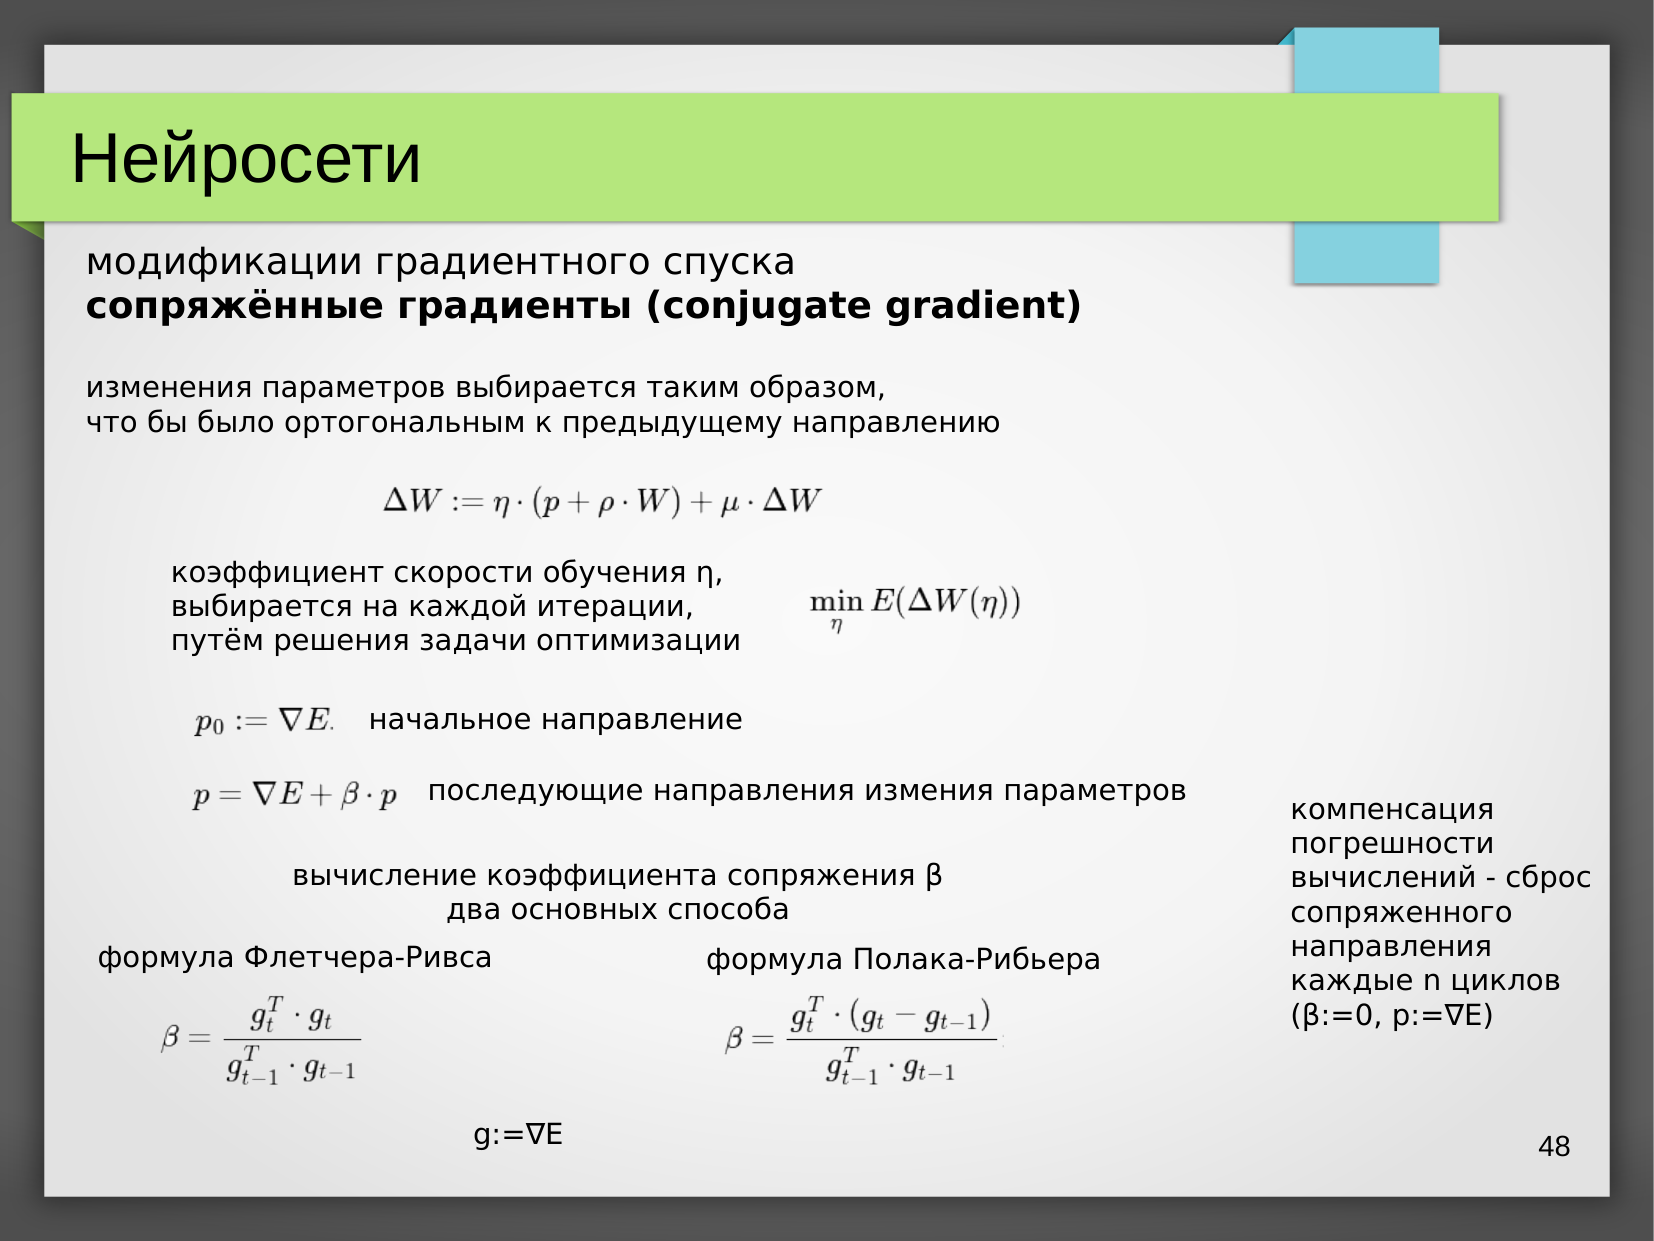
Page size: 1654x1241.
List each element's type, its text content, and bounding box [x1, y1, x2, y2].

text_box начальное направление [353, 694, 1016, 745]
text_box коэффициент скорости обучения η, выбирается на каждой итерации, путём решения задачи оптимизации [156, 547, 768, 666]
text_box модификации градиентного спуска сопряжённые градиенты (conjugate gradient) изменения параметров выбирается таким образом, что бы было ортогональным к предыдущему направлению [70, 232, 1512, 447]
picture [0, 0, 1654, 1241]
text_box g:=∇E [458, 1110, 579, 1160]
text_box формула Флетчера-Ривса [82, 933, 530, 983]
text_box вычисление коэффициента сопряжения β два основных способа [268, 850, 969, 934]
text_box формула Полака-Рибьера [691, 934, 1229, 994]
title Нейросети [70, 118, 1205, 199]
text_box компенсация погрешности вычислений - сброс сопряженного направления каждые n циклов (β:=0, p:=∇E) [1275, 784, 1654, 1040]
text_box последующие направления измения параметров [412, 765, 1229, 815]
